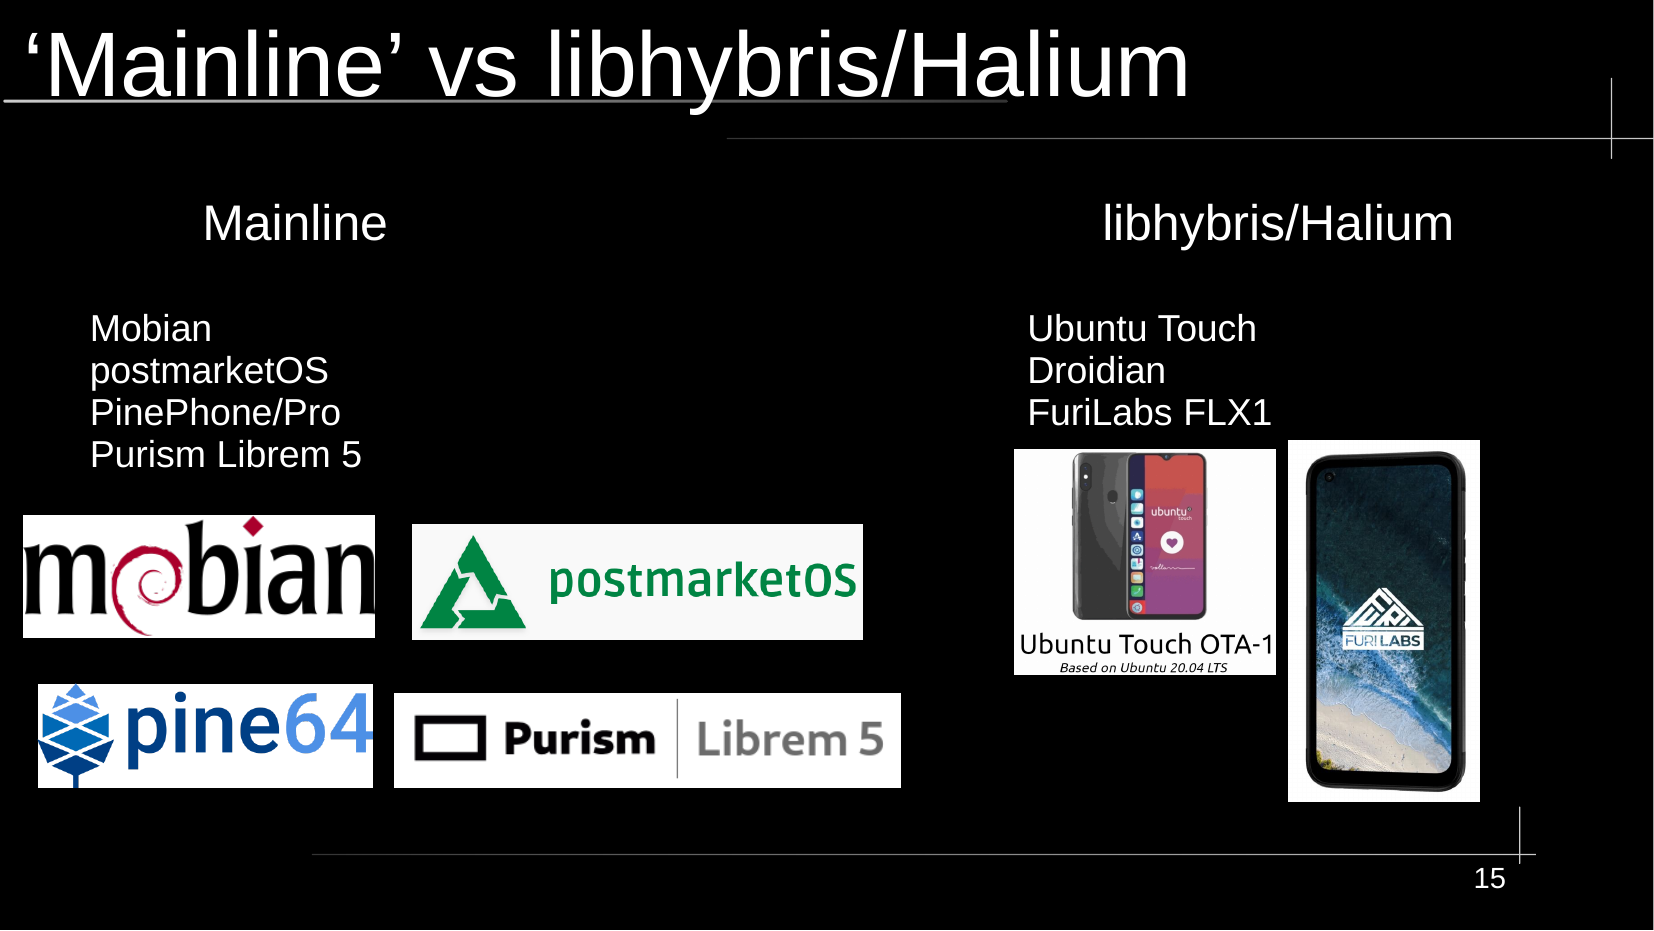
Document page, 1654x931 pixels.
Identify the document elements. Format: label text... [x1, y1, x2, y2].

title ‘Mainline’ vs libhybris/Halium [23, 11, 1589, 119]
picture [412, 524, 863, 640]
picture [23, 514, 376, 638]
picture [1288, 440, 1480, 802]
picture [394, 693, 901, 788]
picture [37, 683, 373, 788]
picture [1014, 449, 1276, 676]
text_box Ubuntu Touch Droidian FuriLabs FLX1 [1012, 300, 1289, 441]
text_box Mobian postmarketOS PinePhone/Pro Purism Librem 5 [75, 300, 378, 483]
text_box Mainline libhybris/Halium [37, 187, 1471, 259]
